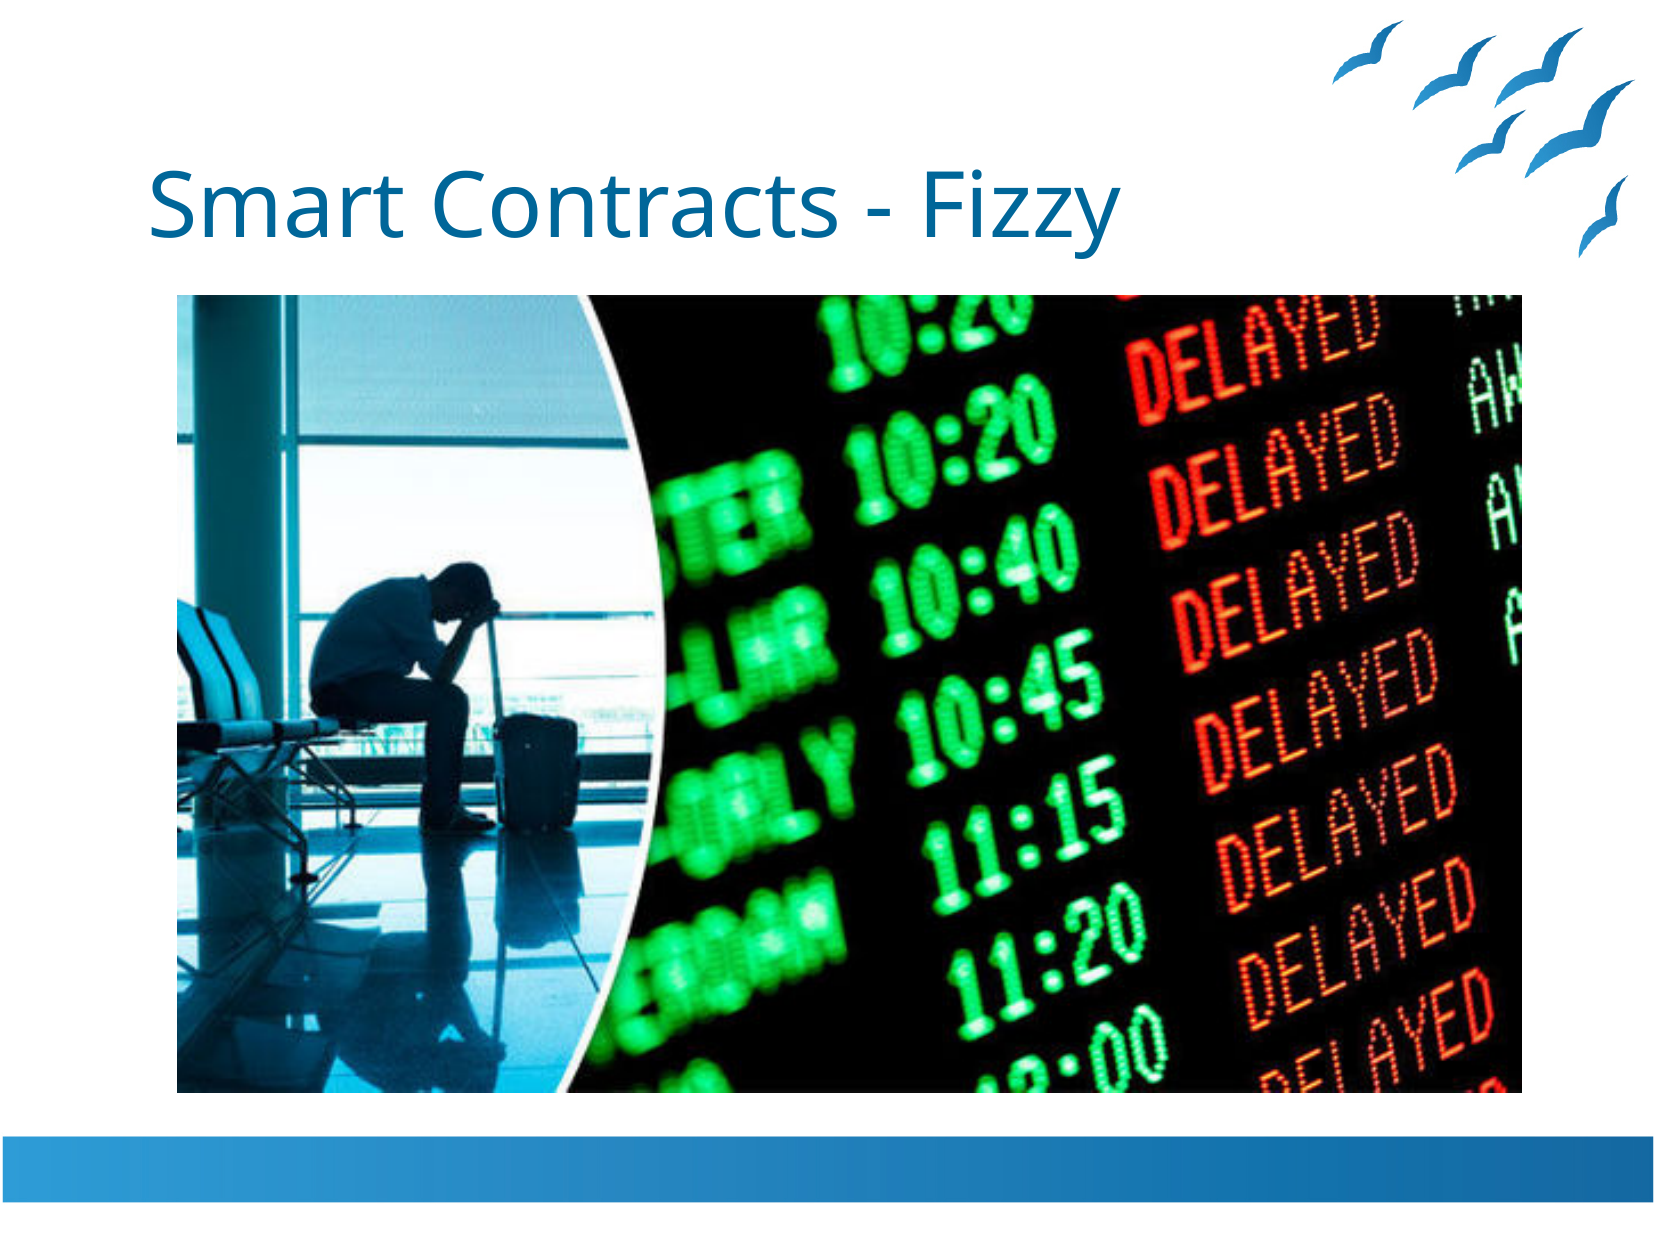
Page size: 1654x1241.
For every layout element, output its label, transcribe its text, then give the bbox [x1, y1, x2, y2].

picture [0, 0, 1654, 1241]
title Smart Contracts - Fizzy [147, 147, 1506, 257]
